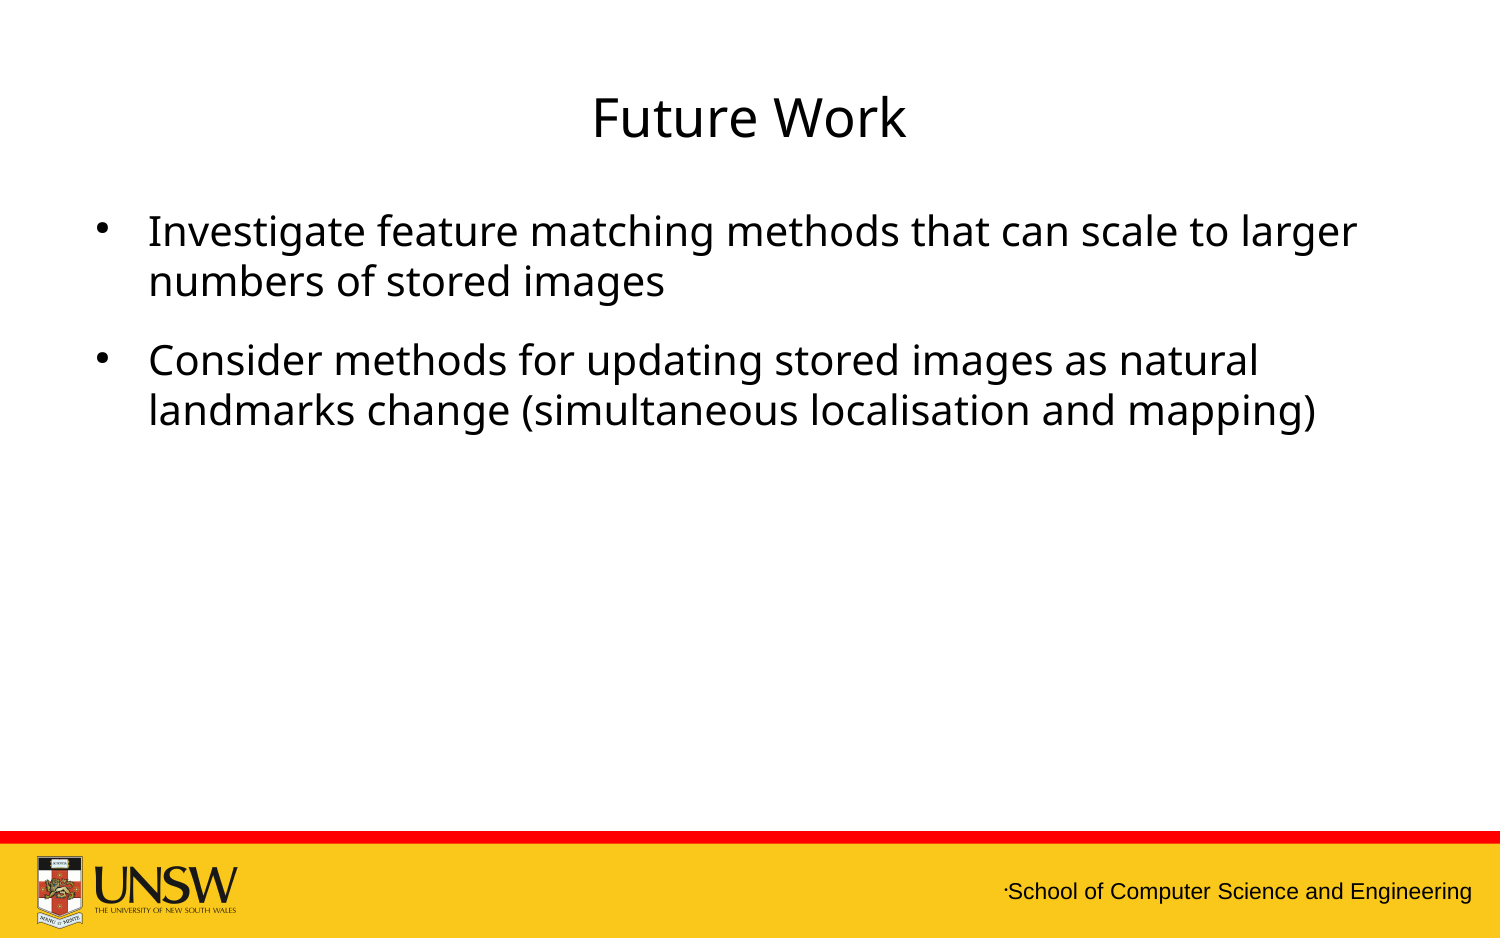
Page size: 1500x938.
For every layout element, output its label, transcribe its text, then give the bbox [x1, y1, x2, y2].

list Investigate feature matching methods that can scale to larger numbers of stored images Consider methods for updating stored images as natural landmarks change (simultaneous localisation and mapping) [77, 204, 1428, 591]
picture [37, 856, 238, 929]
text_box Future Work [75, 37, 1425, 194]
